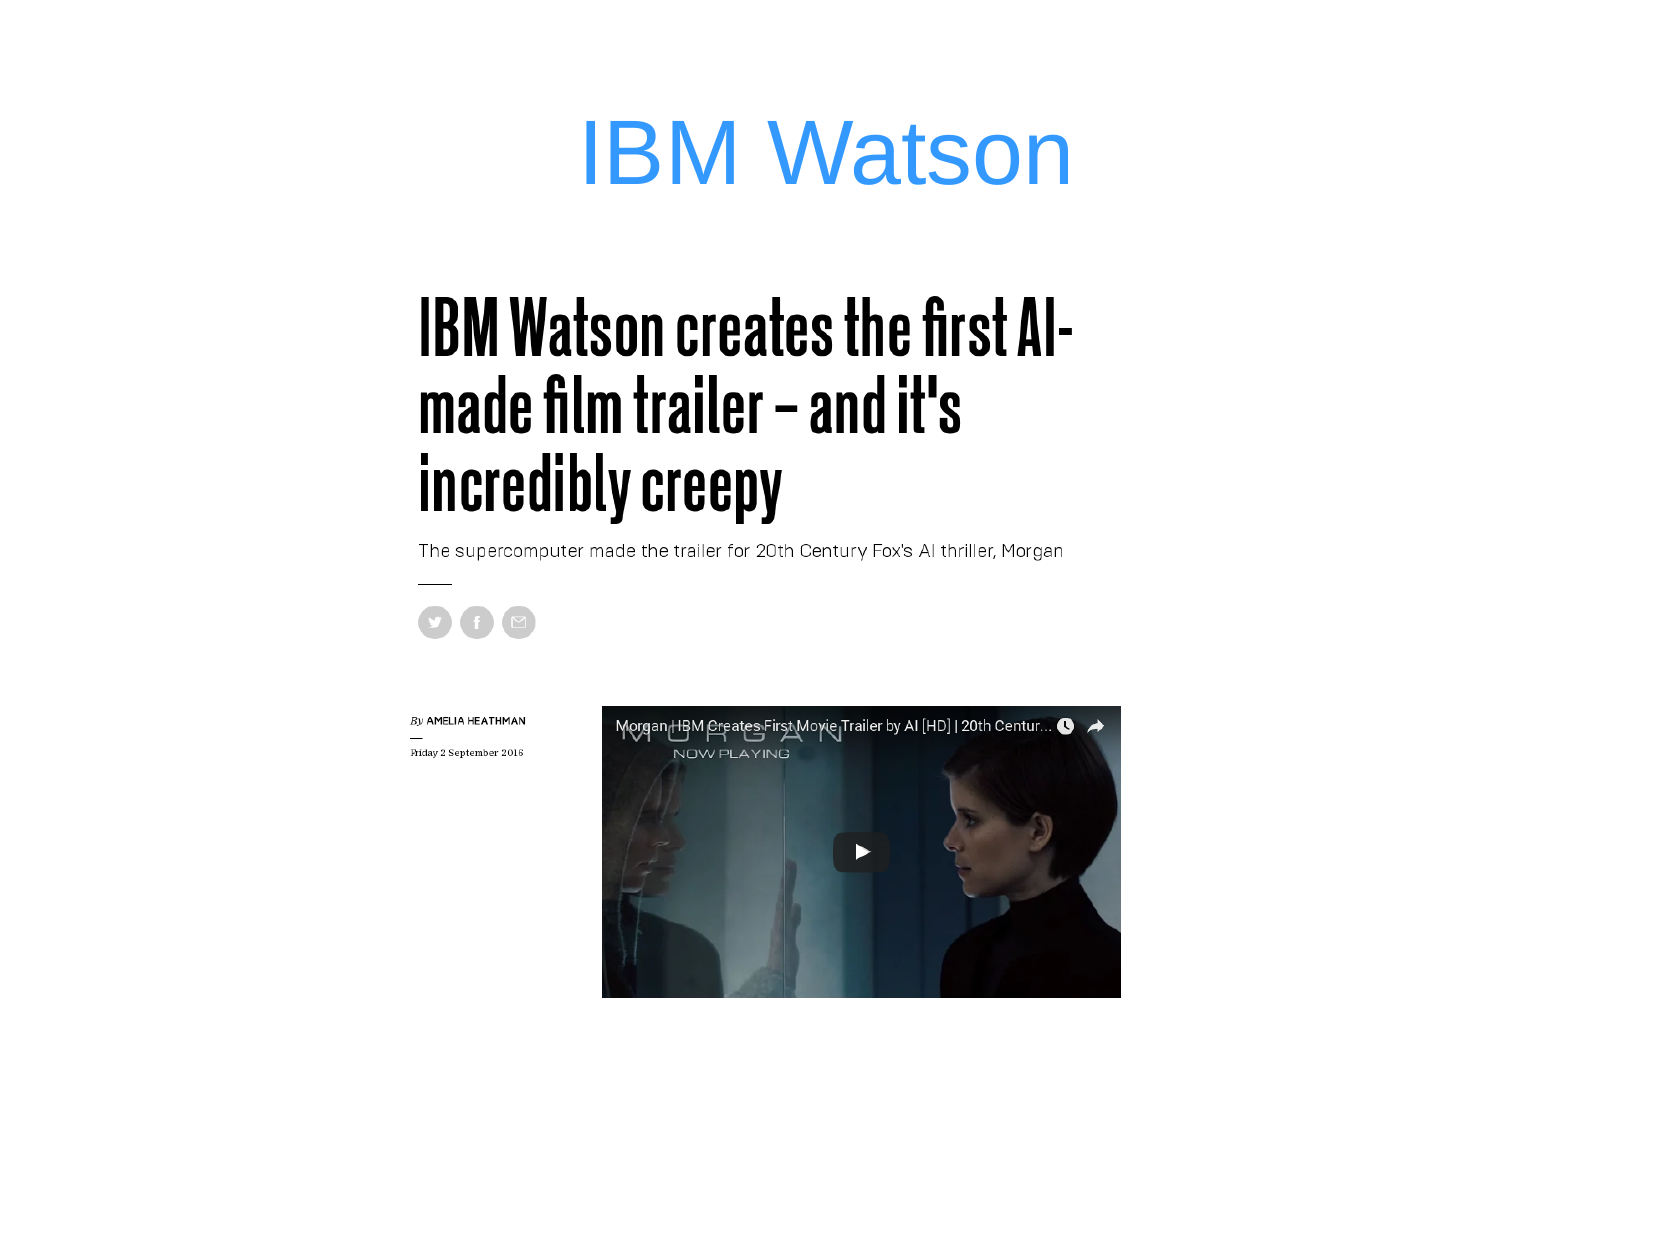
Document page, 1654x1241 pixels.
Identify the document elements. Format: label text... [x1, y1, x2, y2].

title IBM Watson [82, 49, 1571, 257]
picture [152, 290, 1501, 1010]
